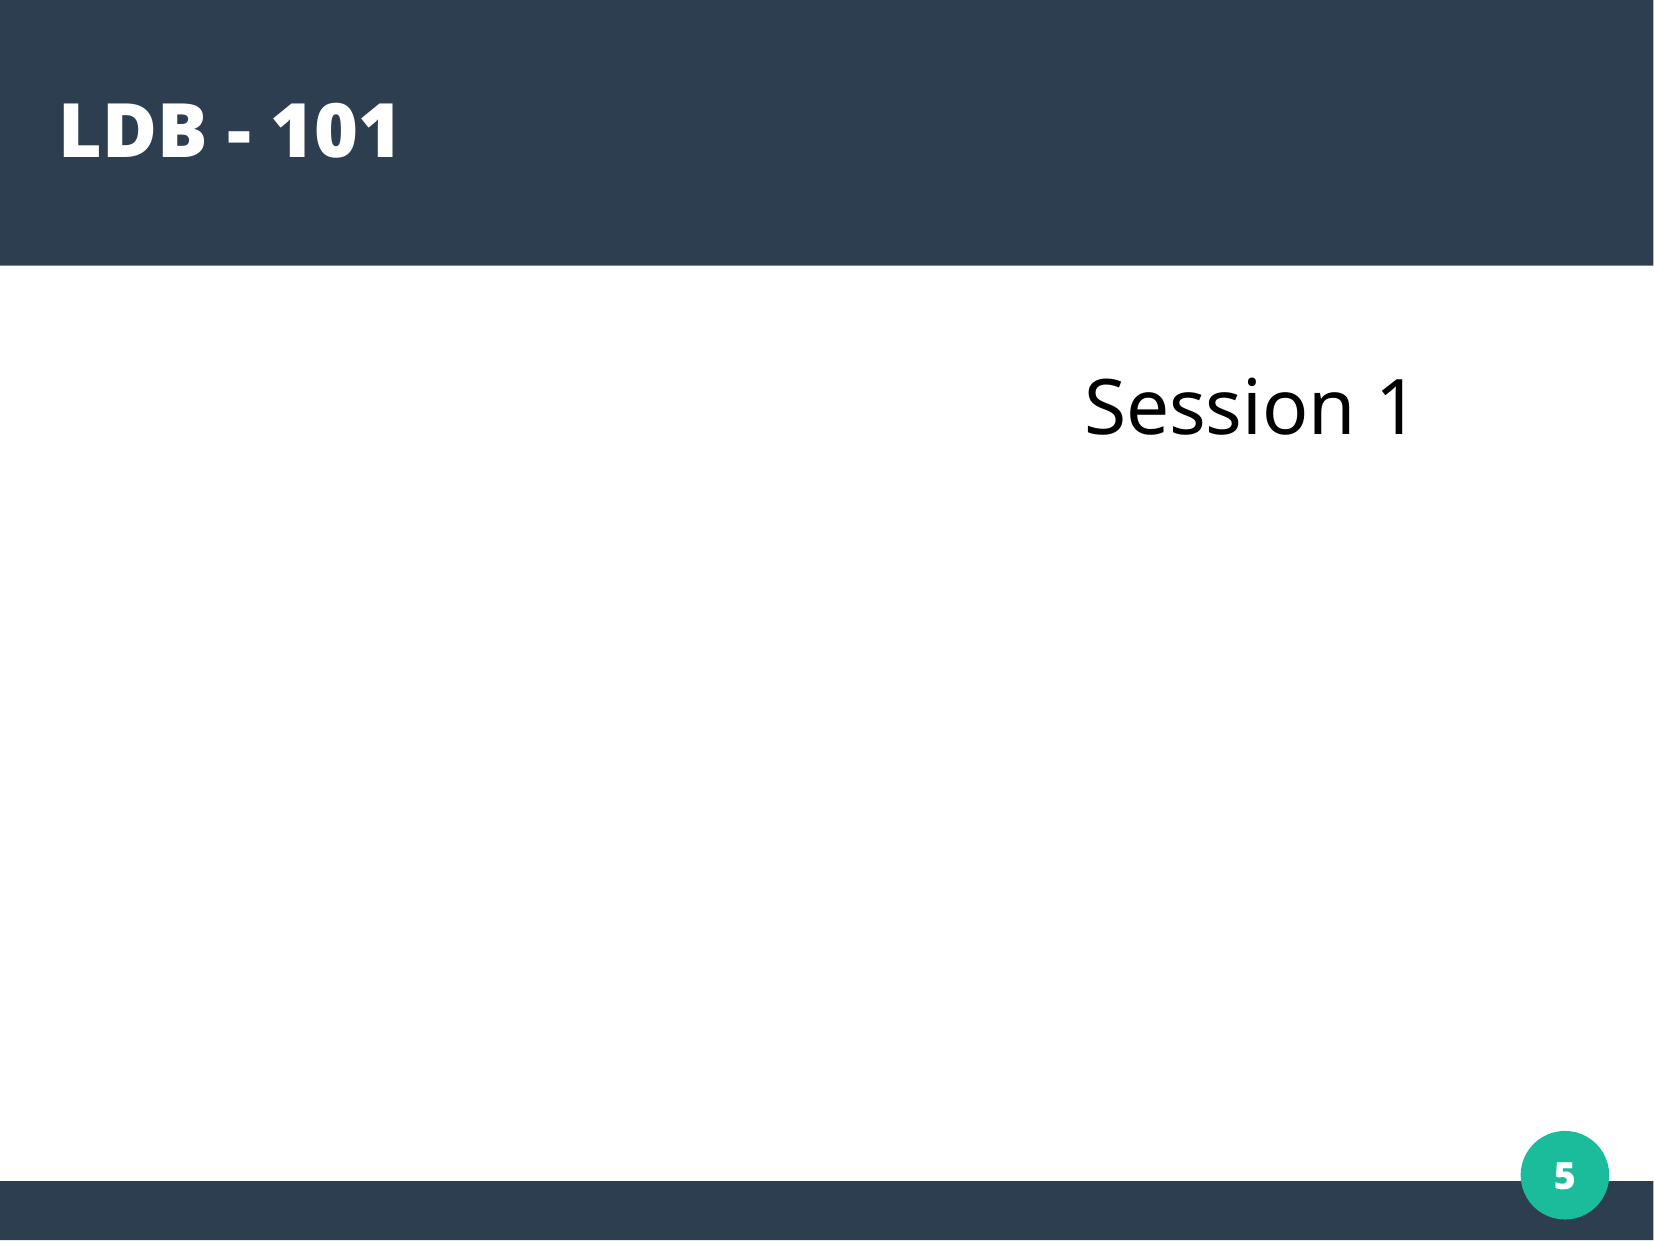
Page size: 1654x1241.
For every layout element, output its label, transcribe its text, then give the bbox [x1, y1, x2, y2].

text_box Session 1 [1069, 345, 1501, 466]
title LDB - 101 [59, 49, 1595, 207]
